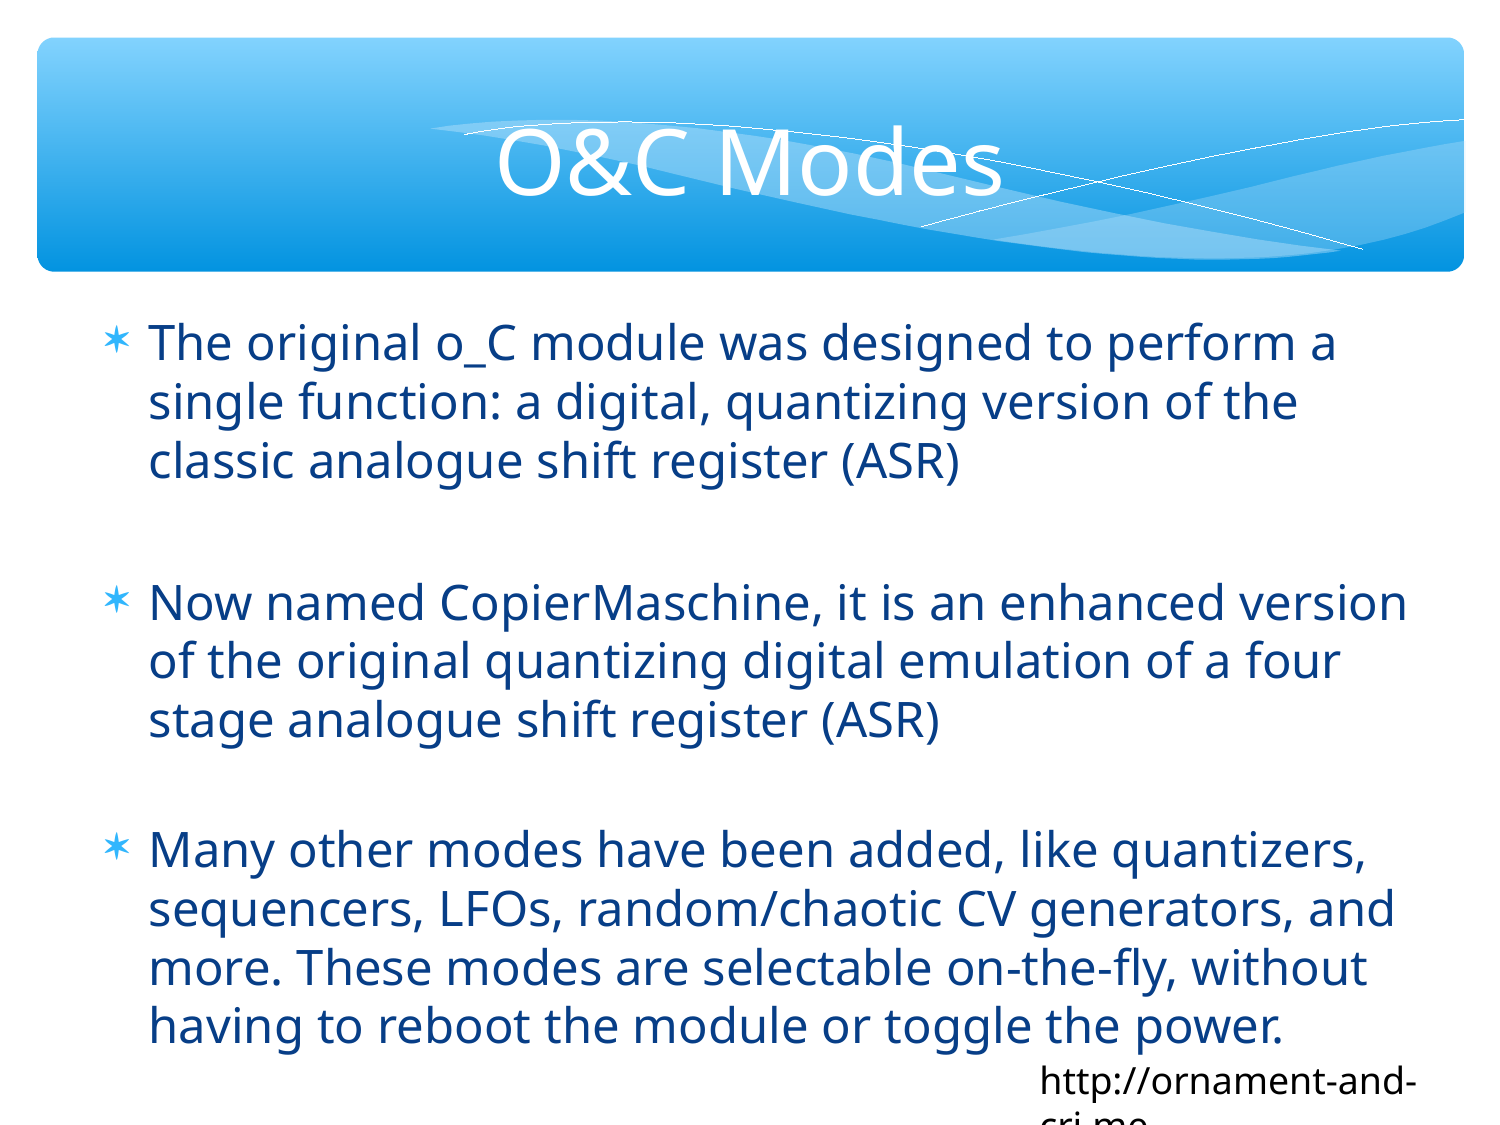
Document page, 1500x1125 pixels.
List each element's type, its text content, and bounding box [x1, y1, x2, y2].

text_box http://ornament-and-cri.me [1024, 1050, 1486, 1110]
list The original o_C module was designed to perform a single function: a digital, quantizing version of the classic analogue shift register (ASR) Now named CopierMaschine, it is an enhanced version of the original quantizing digital emulation of a four stage analogue shift register (ASR) Many other modes have been added, like quantizers, sequencers, LFOs, random/chaotic CV generators, and more. These modes are selectable on-the-fly, without having to reboot the module or toggle the power. [90, 303, 1441, 1066]
title O&C Modes [75, 40, 1426, 276]
